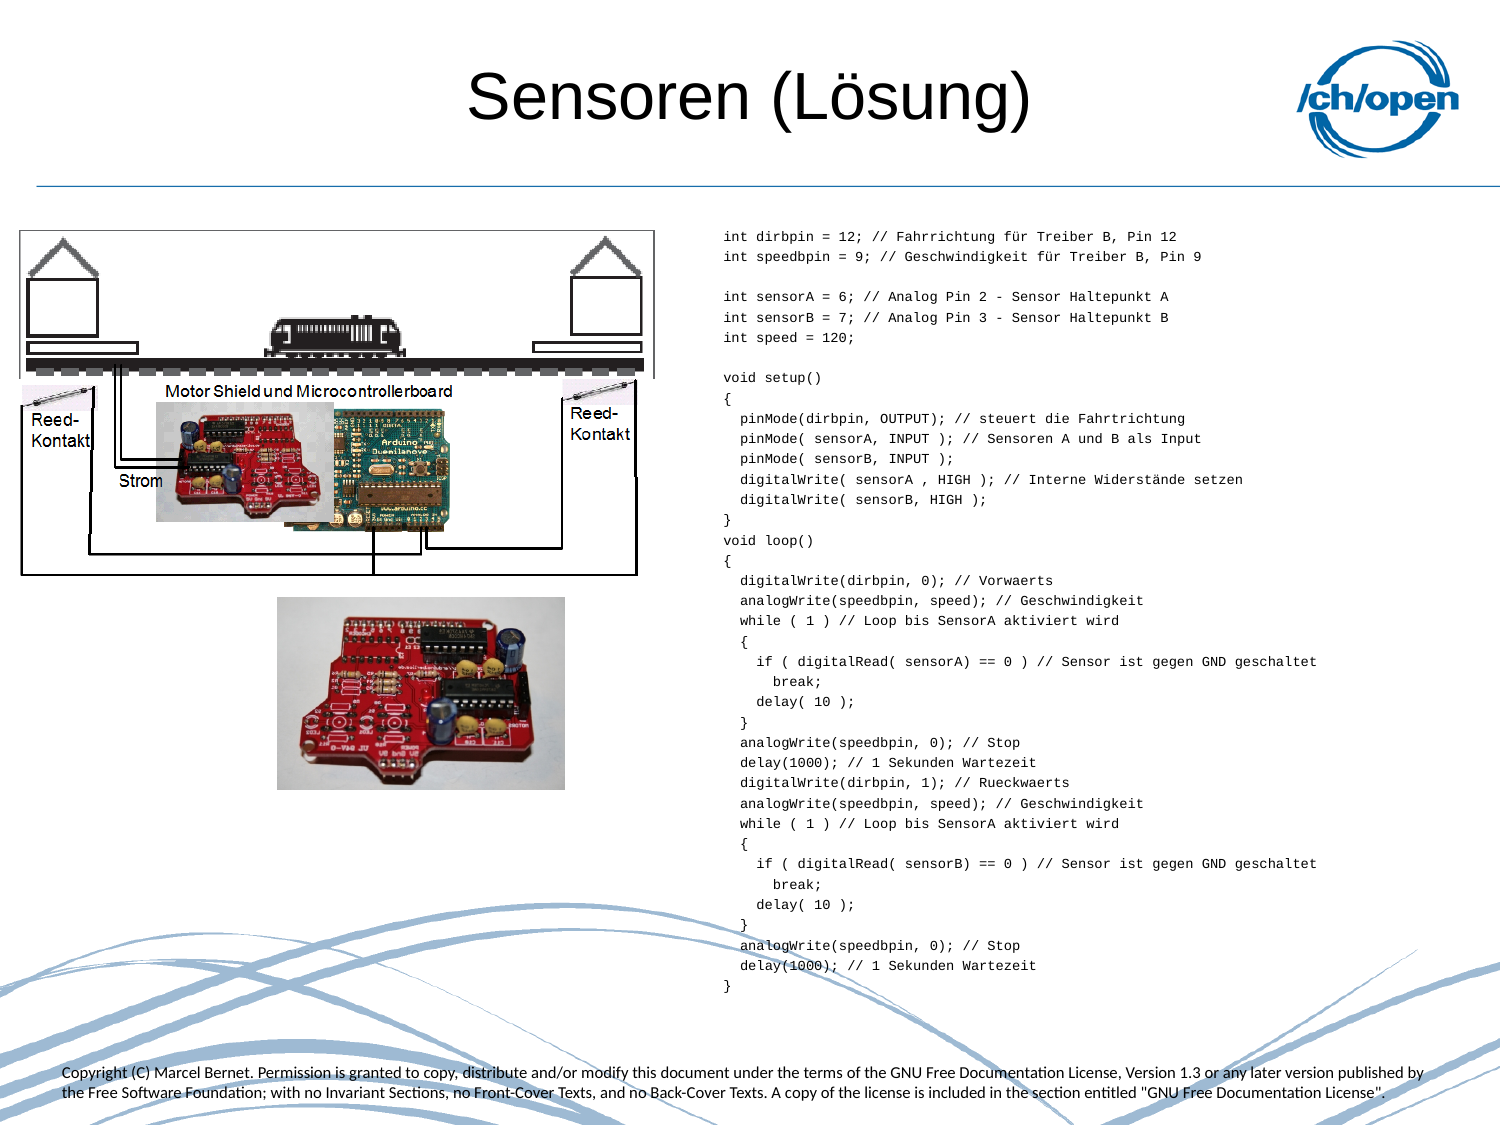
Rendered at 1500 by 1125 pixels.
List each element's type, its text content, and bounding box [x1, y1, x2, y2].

picture [277, 597, 565, 790]
picture [0, 208, 663, 576]
title Sensoren (Lösung) [75, 45, 1426, 165]
list int dirbpin = 12; // Fahrrichtung für Treiber B, Pin 12 int speedbpin = 9; // Geschwindigkeit für Treiber B, Pin 9 int sensorA = 6; // Analog Pin 2 - Sensor Haltepunkt A int sensorB = 7; // Analog Pin 3 - Sensor Haltepunkt B int speed = 120; void setup() { pinMode(dirbpin, OUTPUT); // steuert die Fahrtrichtung pinMode( sensorA, INPUT ); // Sensoren A und B als Input pinMode( sensorB, INPUT ); digitalWrite( sensorA , HIGH ); // Interne Widerstände setzen digitalWrite( sensorB, HIGH ); } void loop() { digitalWrite(dirbpin, 0); // Vorwaerts analogWrite(speedbpin, speed); // Geschwindigkeit while ( 1 ) // Loop bis SensorA aktiviert wird { if ( digitalRead( sensorA) == 0 ) // Sensor ist gegen GND geschaltet break; delay( 10 ); } analogWrite(speedbpin, 0); // Stop delay(1000); // 1 Sekunden Wartezeit digitalWrite(dirbpin, 1); // Rueckwaerts analogWrite(speedbpin, speed); // Geschwindigkeit while ( 1 ) // Loop bis SensorA aktiviert wird { if ( digitalRead( sensorB) == 0 ) // Sensor ist gegen GND geschaltet break; delay( 10 ); } analogWrite(speedbpin, 0); // Stop delay(1000); // 1 Sekunden Wartezeit } [655, 219, 1500, 1005]
